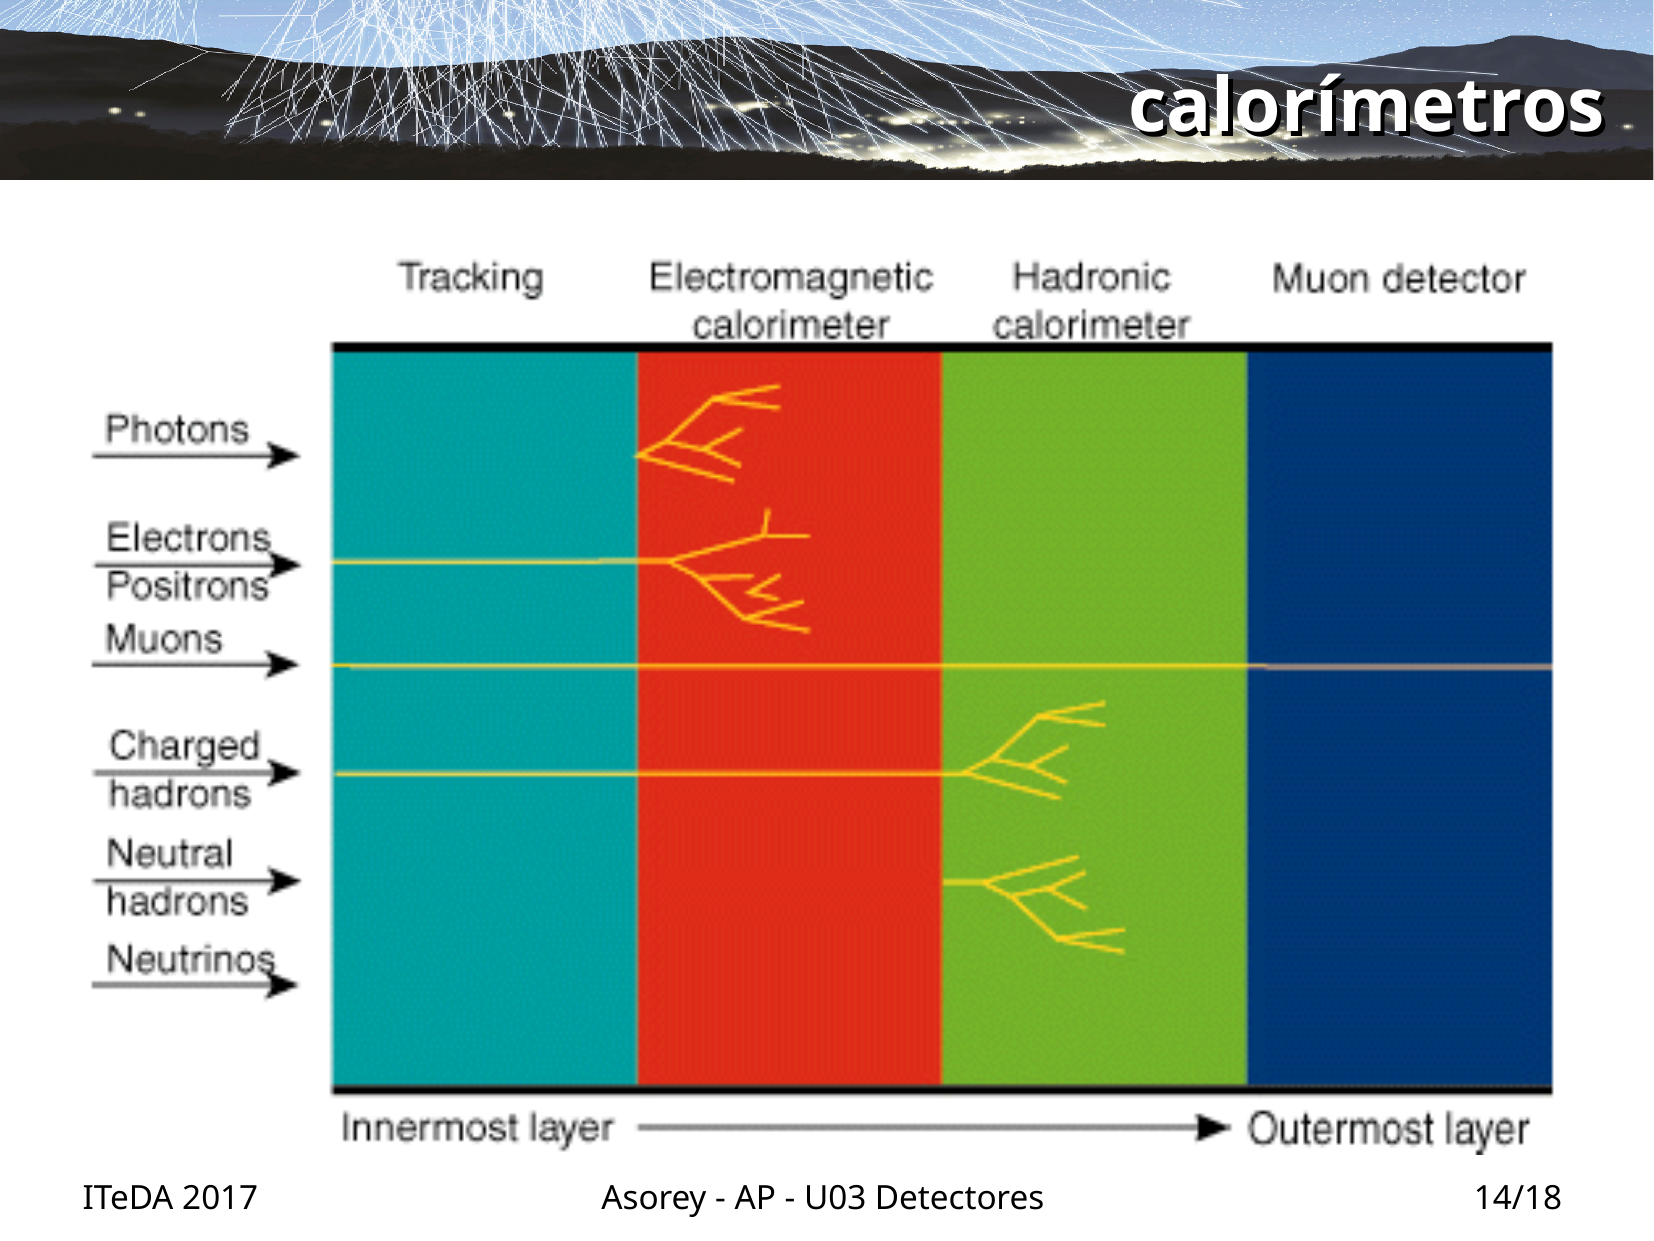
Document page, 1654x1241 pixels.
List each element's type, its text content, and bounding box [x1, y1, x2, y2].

picture [0, 0, 1654, 180]
title calorímetros [45, 15, 1606, 191]
picture [50, 254, 1600, 1156]
